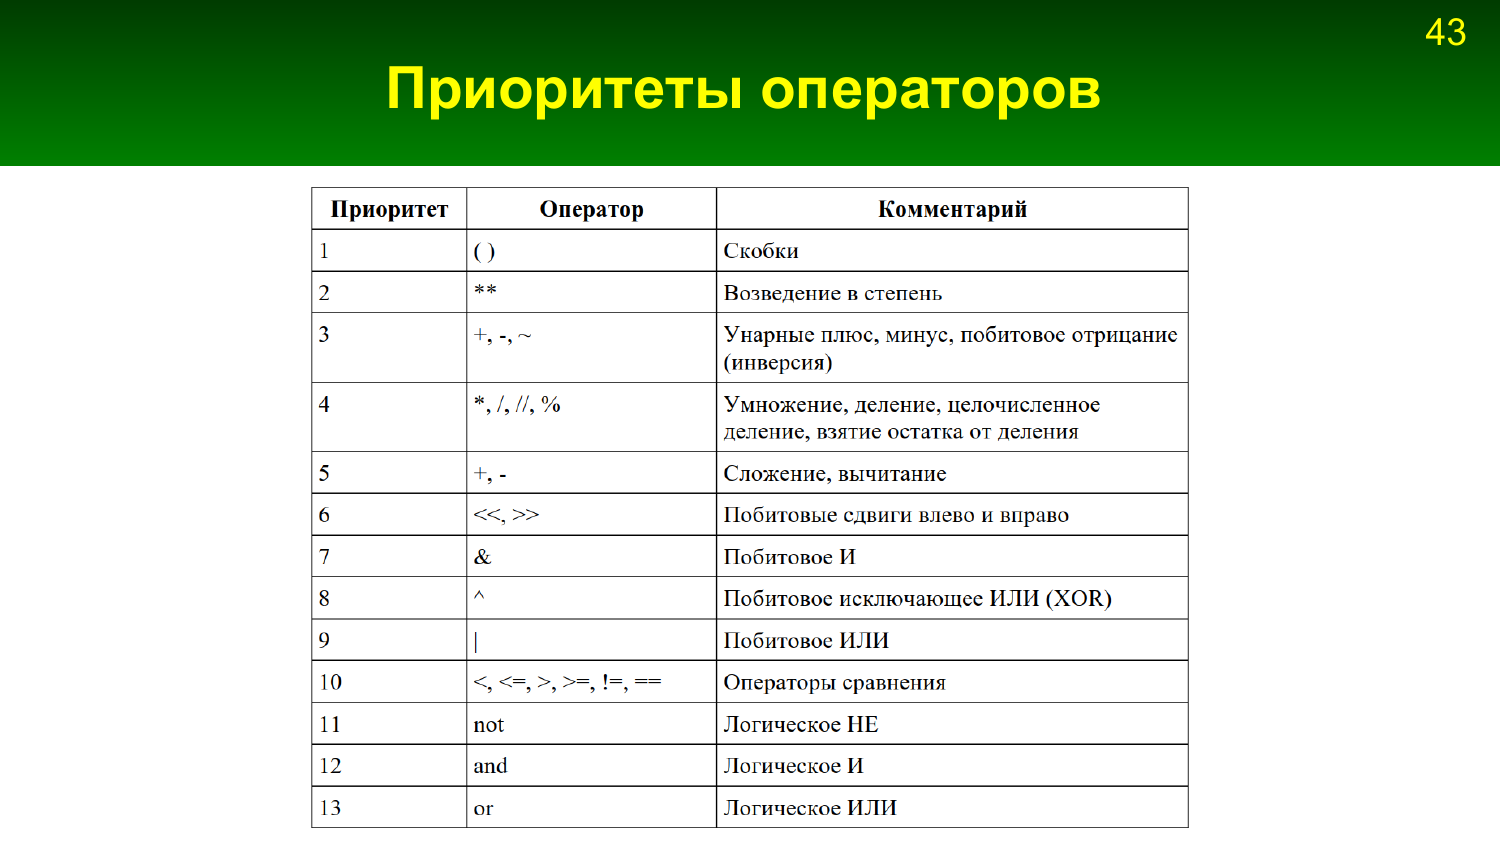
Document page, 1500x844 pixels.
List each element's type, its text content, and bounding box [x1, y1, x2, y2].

title Приоритеты операторов [11, 0, 1477, 173]
picture [307, 183, 1193, 832]
